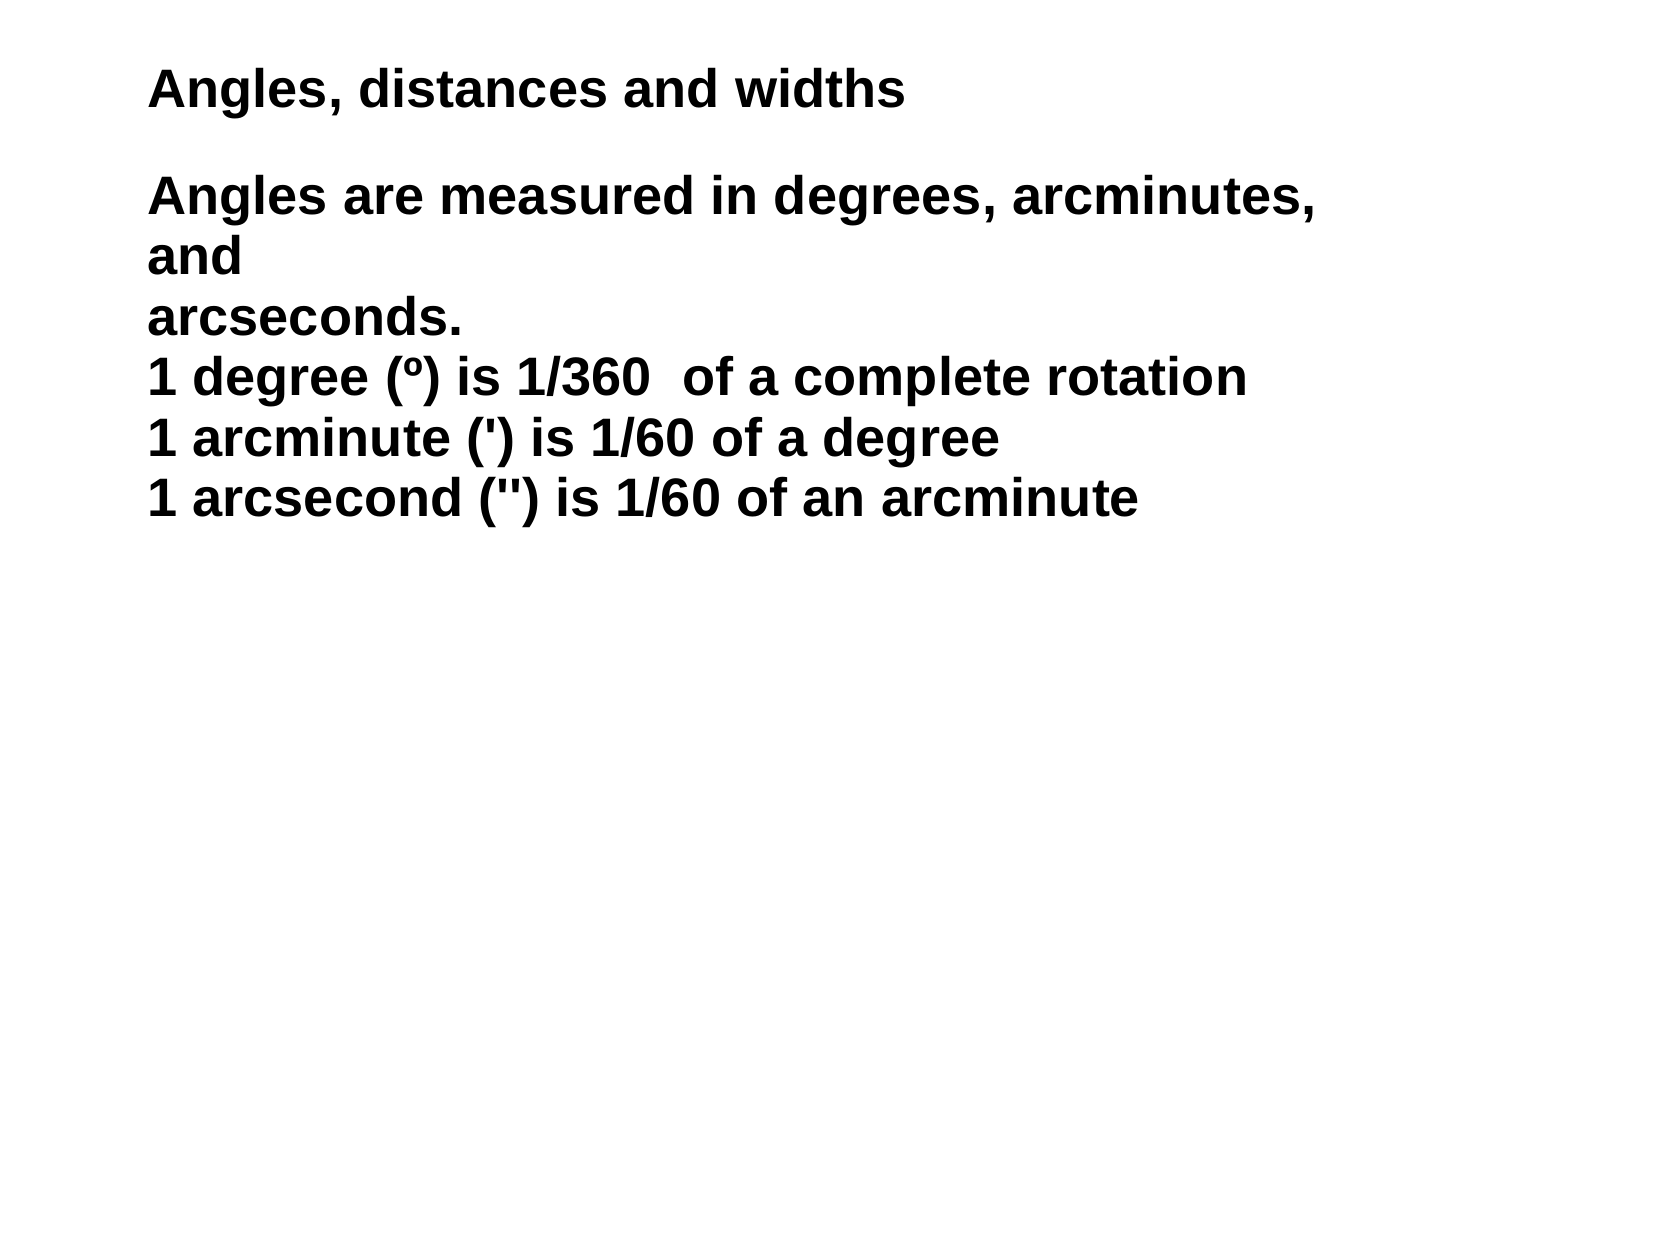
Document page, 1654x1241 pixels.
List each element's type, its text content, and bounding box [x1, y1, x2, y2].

text_box Angles, distances and widths [132, 51, 923, 127]
text_box Angles are measured in degrees, arcminutes, and arcseconds. 1 degree (º) is 1/360 of a complete rotation 1 arcminute (') is 1/60 of a degree 1 arcsecond ('') is 1/60 of an arcminute [132, 157, 1445, 657]
